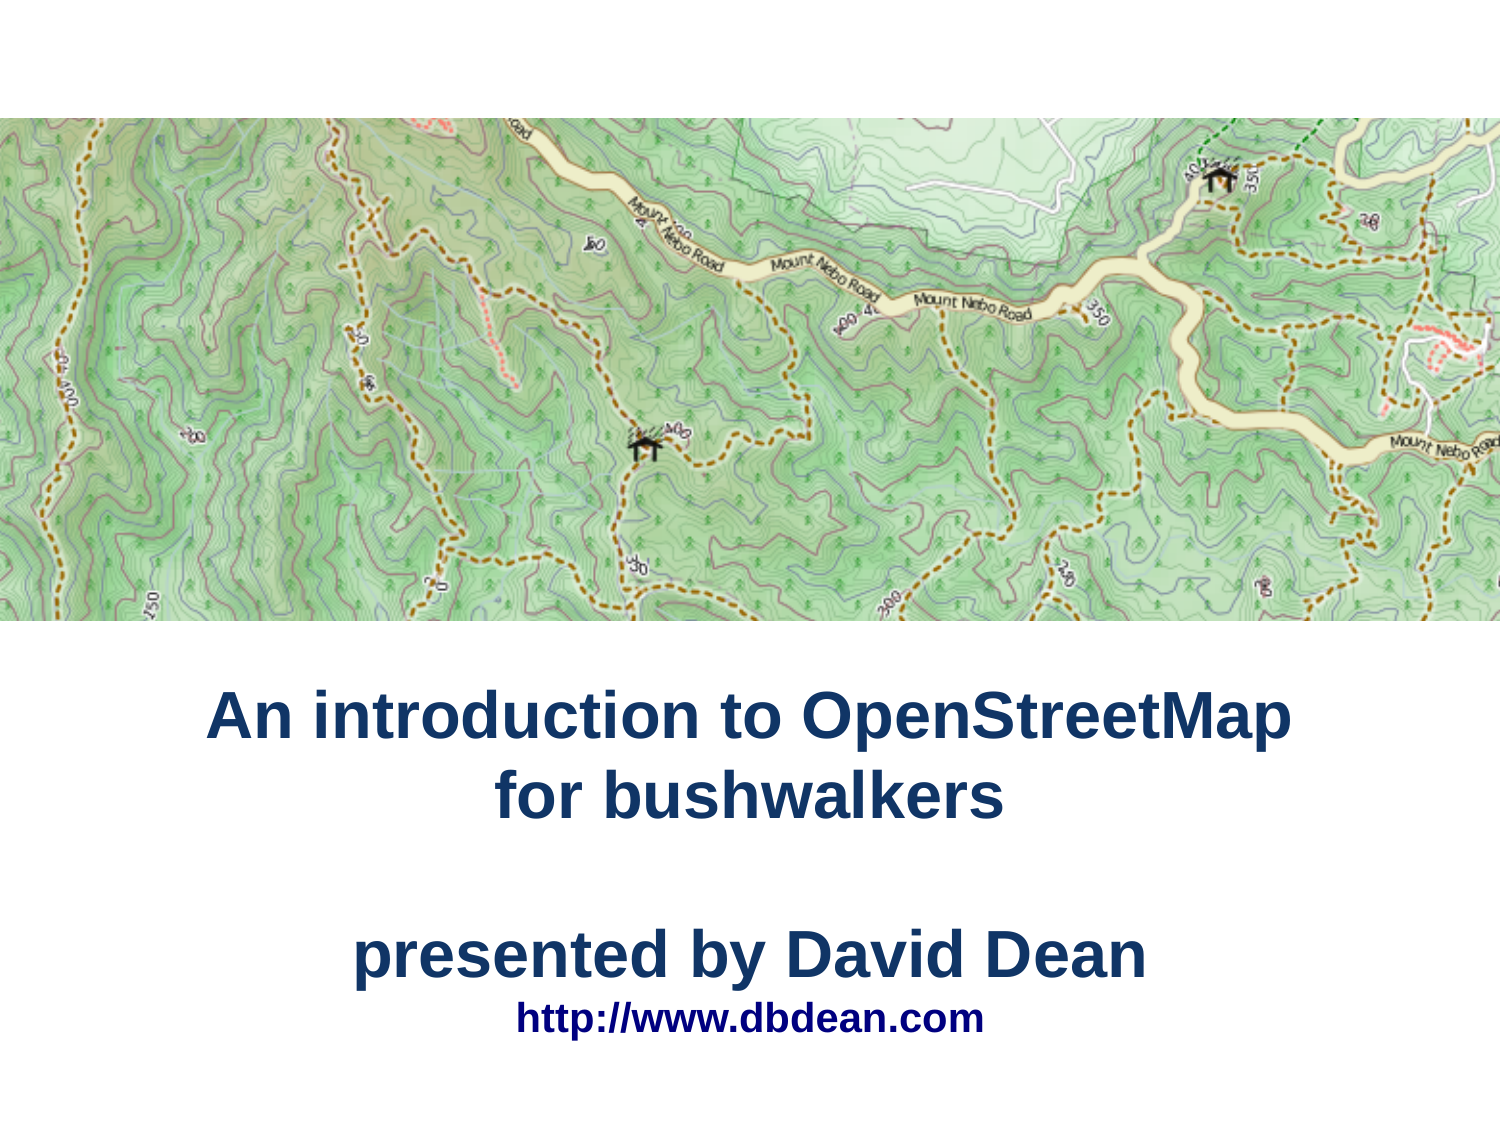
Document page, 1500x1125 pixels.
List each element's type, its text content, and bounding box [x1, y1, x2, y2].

title An introduction to OpenStreetMap for bushwalkers presented by David Dean http://www.dbdean.com [112, 649, 1388, 1063]
picture [0, 118, 1500, 621]
